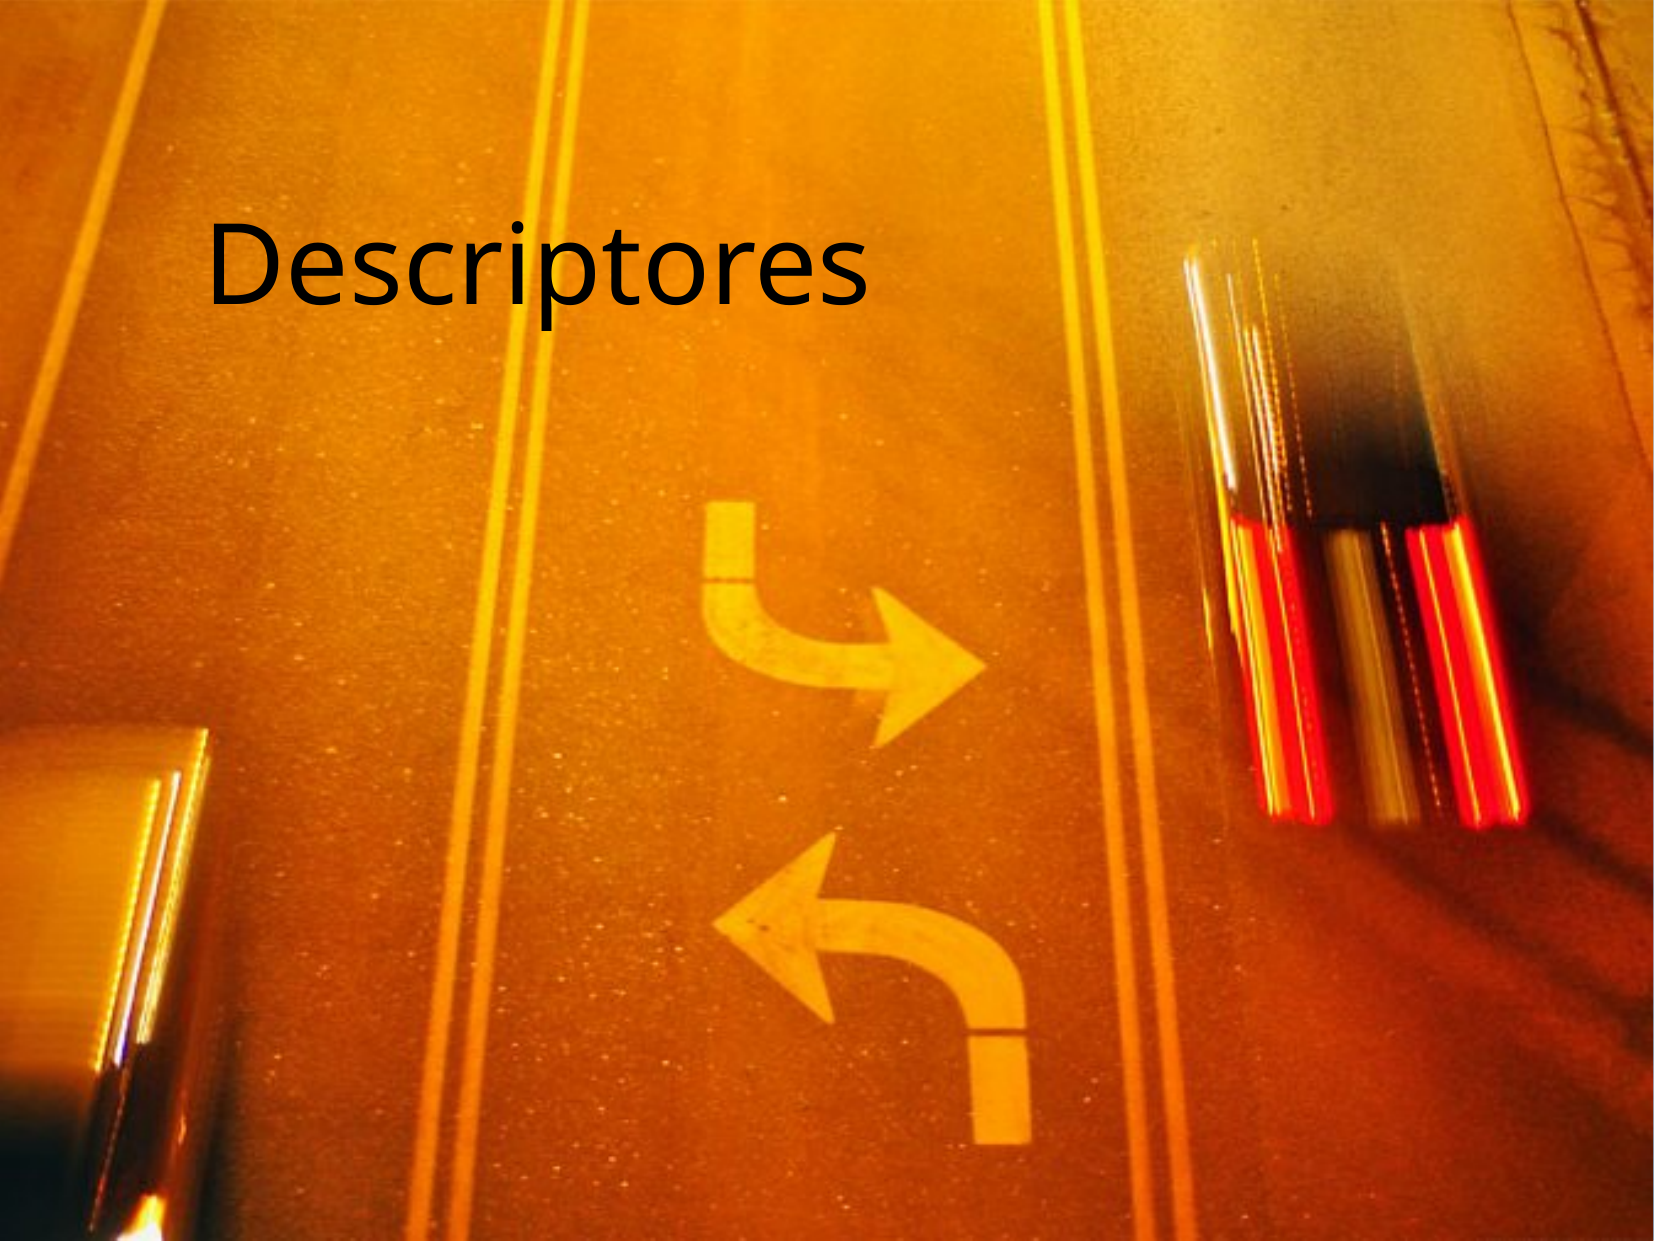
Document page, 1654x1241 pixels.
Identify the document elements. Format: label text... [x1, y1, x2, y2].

text_box Descriptores [188, 177, 870, 319]
picture [0, 0, 1654, 1241]
